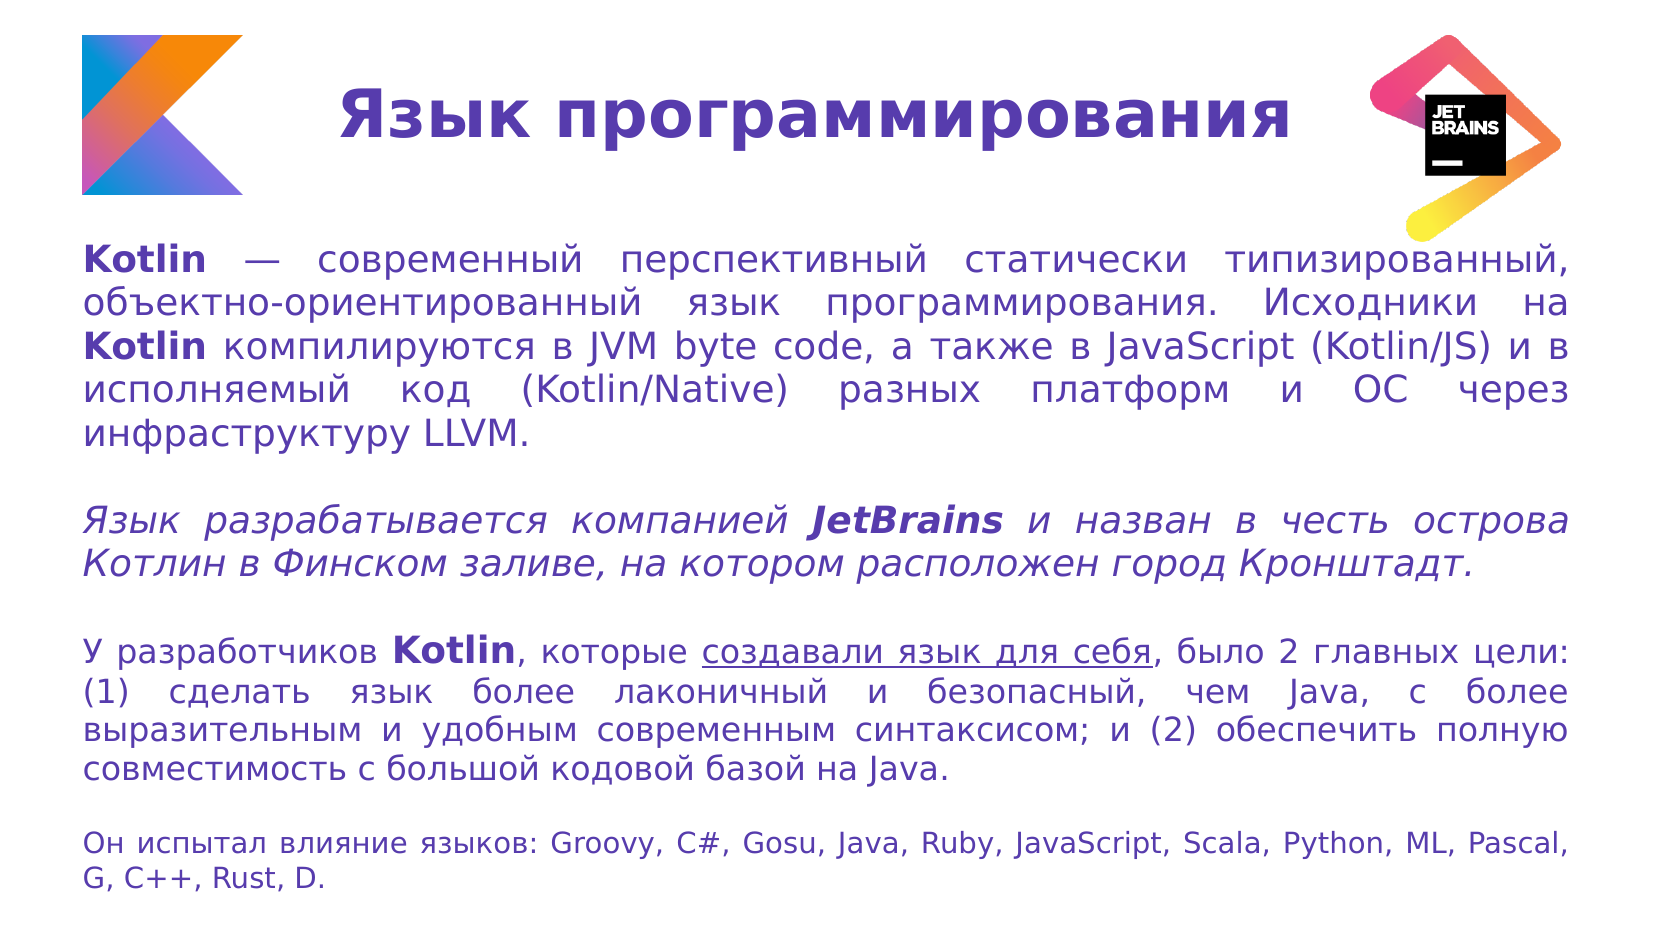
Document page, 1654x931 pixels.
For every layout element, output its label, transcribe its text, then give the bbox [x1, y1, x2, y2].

title Язык программирования [243, 37, 1370, 193]
picture [82, 35, 243, 195]
picture [1370, 35, 1562, 243]
subtitle Kotlin — современный перспективный статически типизированный, объектно-ориентированный язык программирования. Исходники на Kotlin компилируются в JVM byte code, а также в JavaScript (Kotlin/JS) и в исполняемый код (Kotlin/Native) разных платформ и ОС через инфраструктуру LLVM. Язык разрабатывается компанией JetBrains и назван в честь острова Котлин в Финском заливе, на котором расположен город Кронштадт. У разработчиков Kotlin, которые создавали язык для себя, было 2 главных цели: (1) сделать язык более лаконичный и безопасный, чем Java, c более выразительным и удобным современным синтаксисом; и (2) обеспечить полную совместимость с большой кодовой базой на Java. Он испытал влияние языков: Groovy, C#, Gosu, Java, Ruby, JavaScript, Scala, Python, ML, Pascal, G, C++, Rust, D. [82, 237, 1571, 896]
title Язык программирования [1562, 37, 1571, 193]
